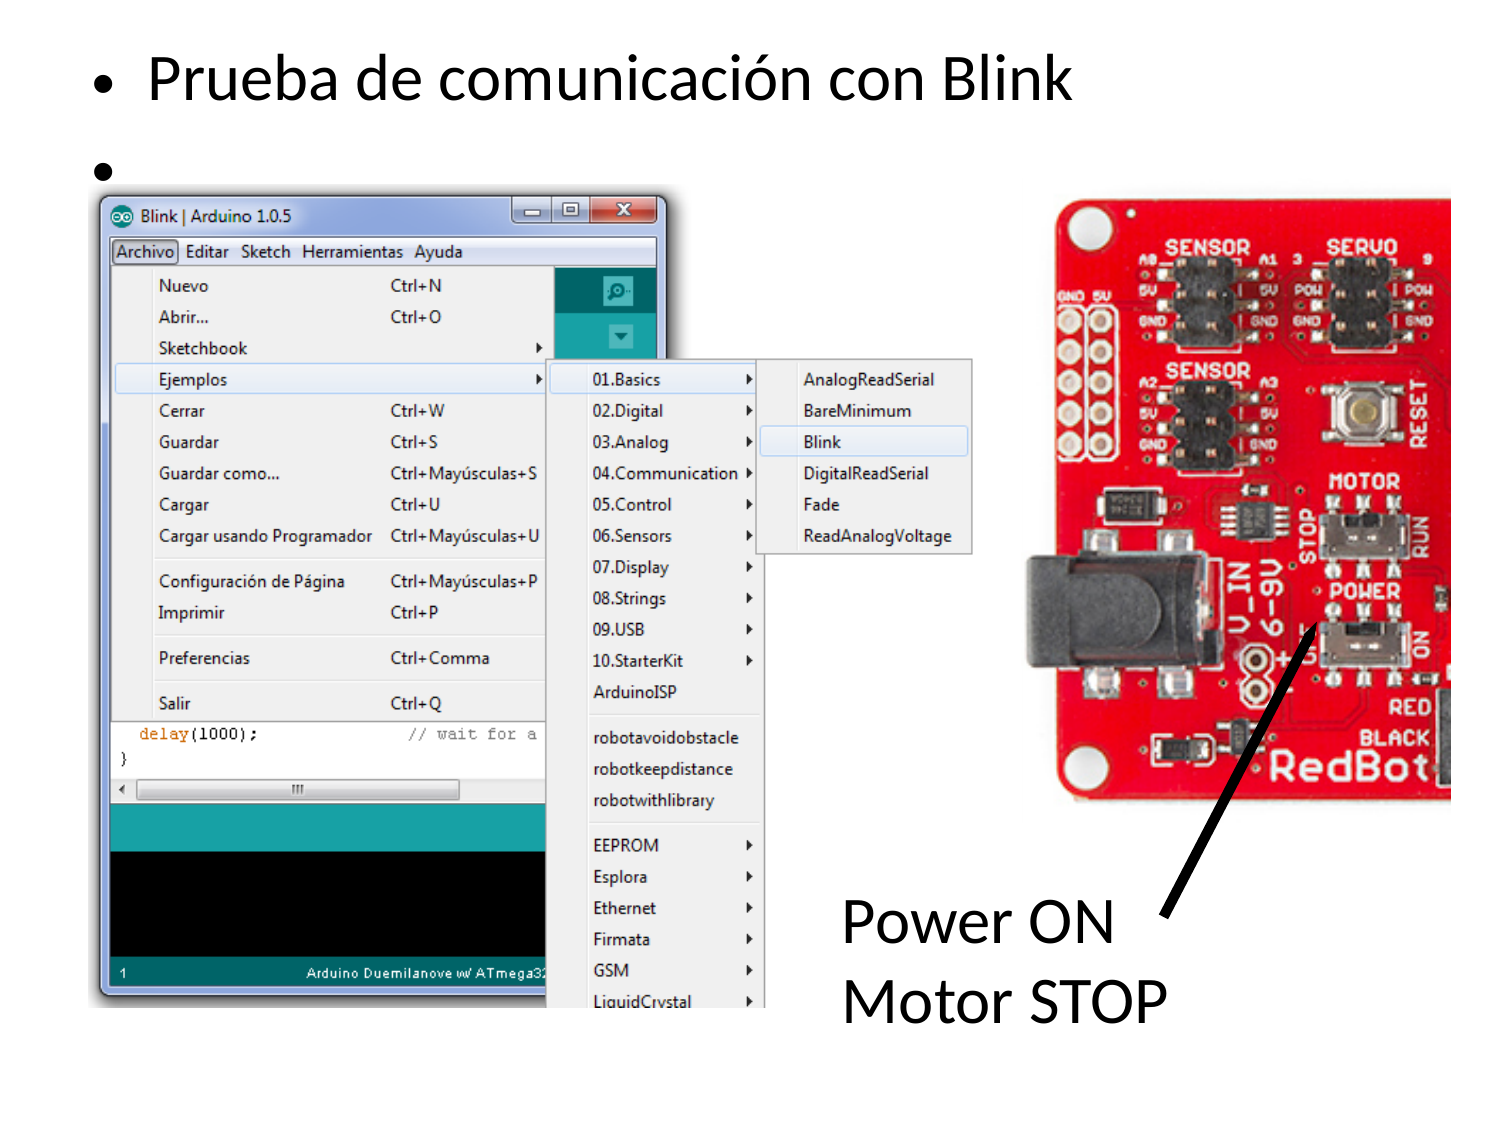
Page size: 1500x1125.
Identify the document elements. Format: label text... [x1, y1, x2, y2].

list Prueba de comunicación con Blink [76, 42, 1427, 161]
picture [88, 184, 987, 1008]
text_box Power ON Motor STOP [826, 869, 1217, 1047]
picture [1021, 178, 1451, 823]
